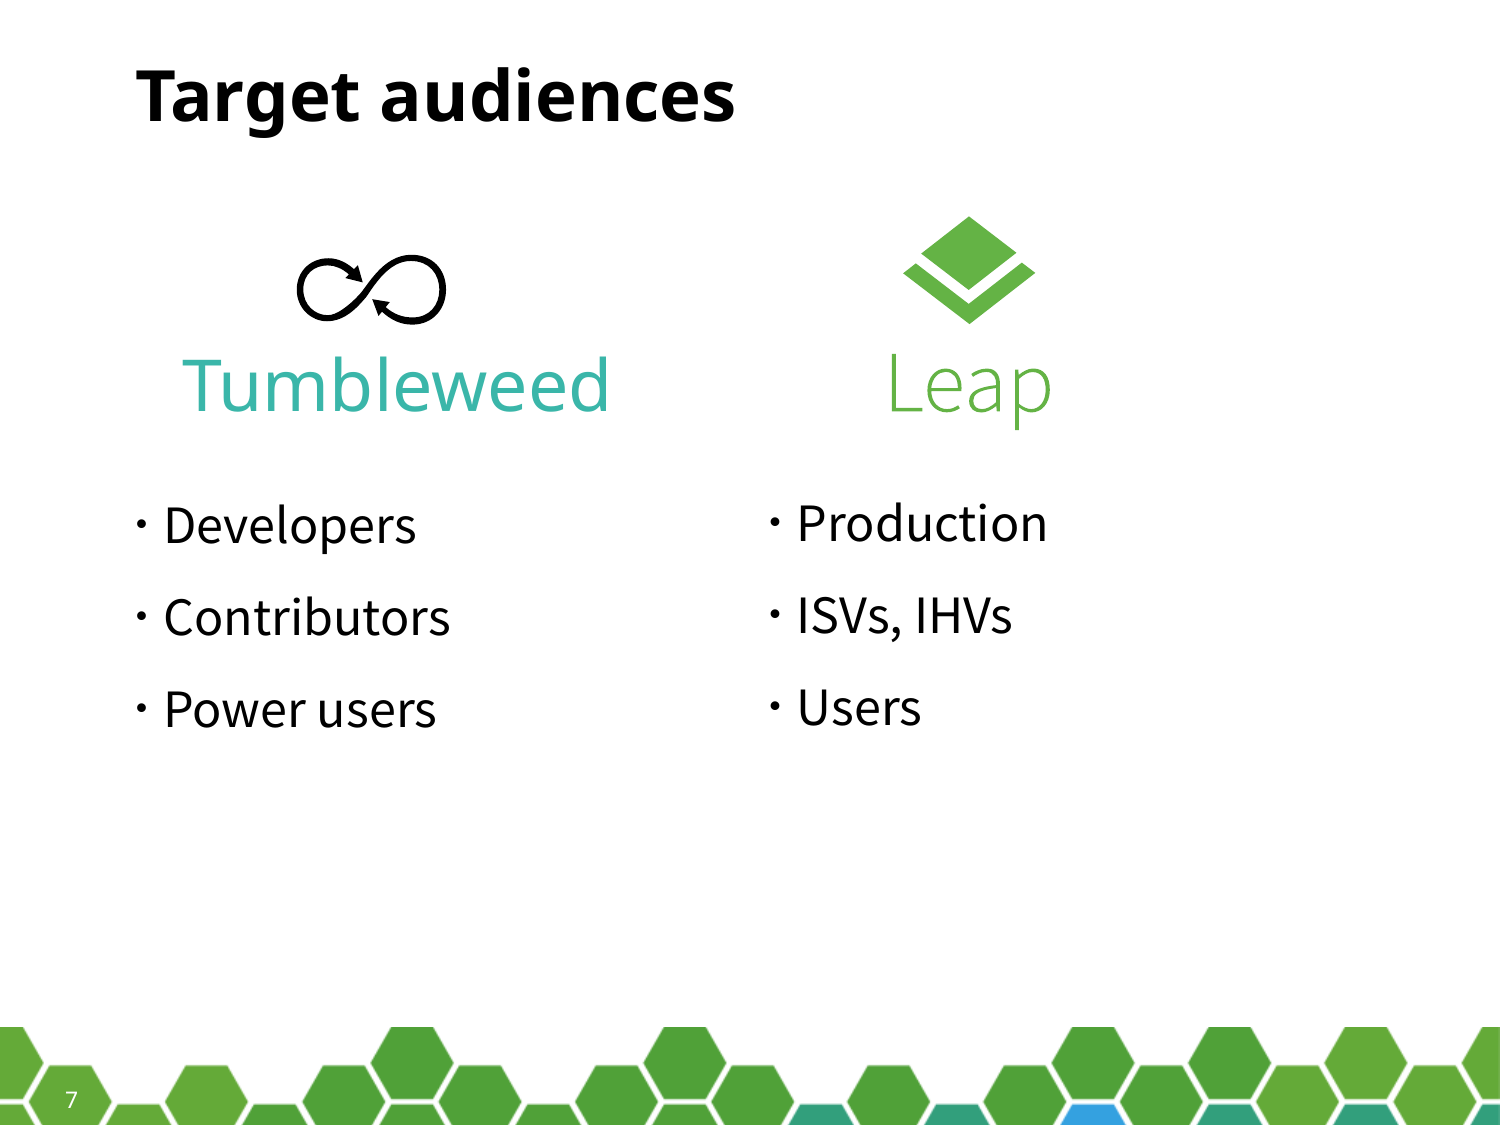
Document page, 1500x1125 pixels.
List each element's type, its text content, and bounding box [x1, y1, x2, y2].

picture [0, 1027, 1500, 1125]
picture [155, 228, 652, 439]
list Production ISVs, IHVs Users [768, 487, 1372, 872]
title Target audiences [135, 12, 1372, 175]
list Developers Contributors Power users [135, 489, 739, 915]
picture [860, 184, 1082, 463]
